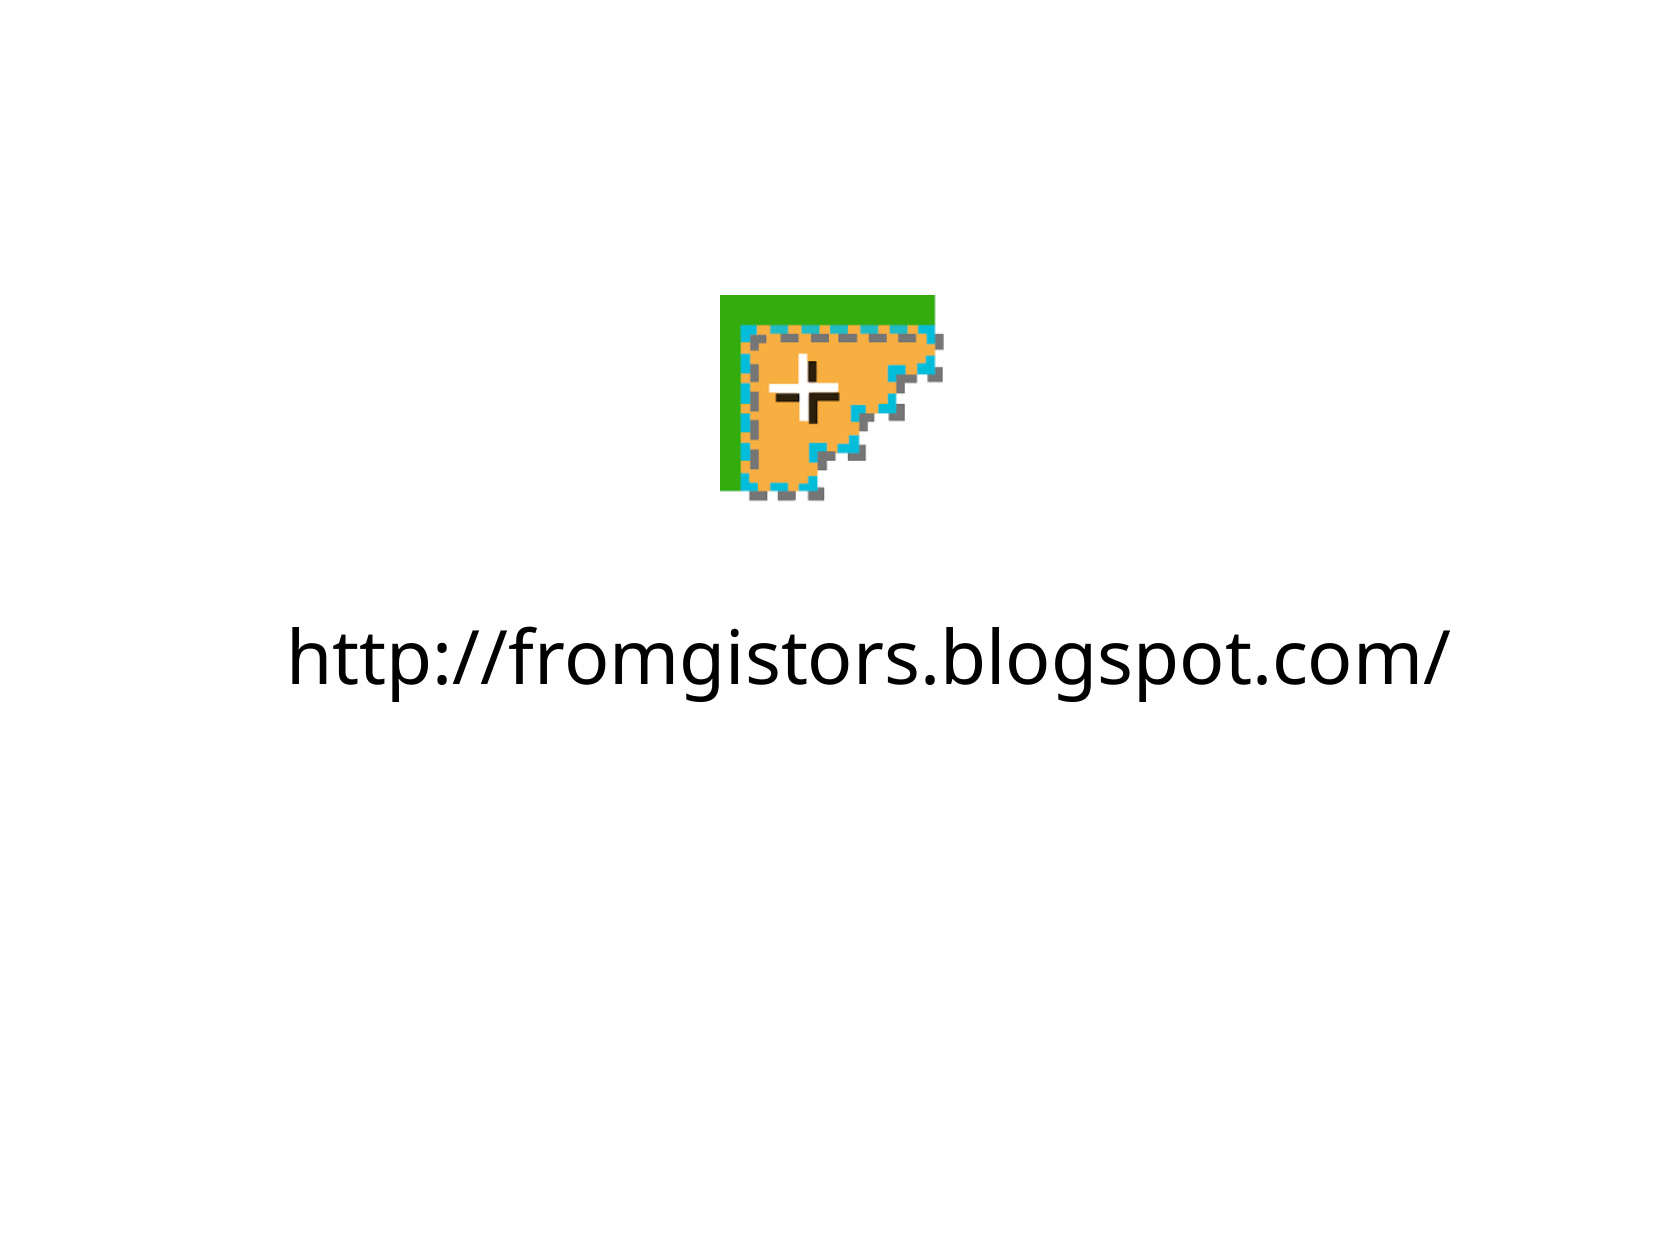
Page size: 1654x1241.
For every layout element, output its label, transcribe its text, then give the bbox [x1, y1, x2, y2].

picture [720, 295, 957, 532]
text_box http://fromgistors.blogspot.com/ [271, 596, 1548, 865]
